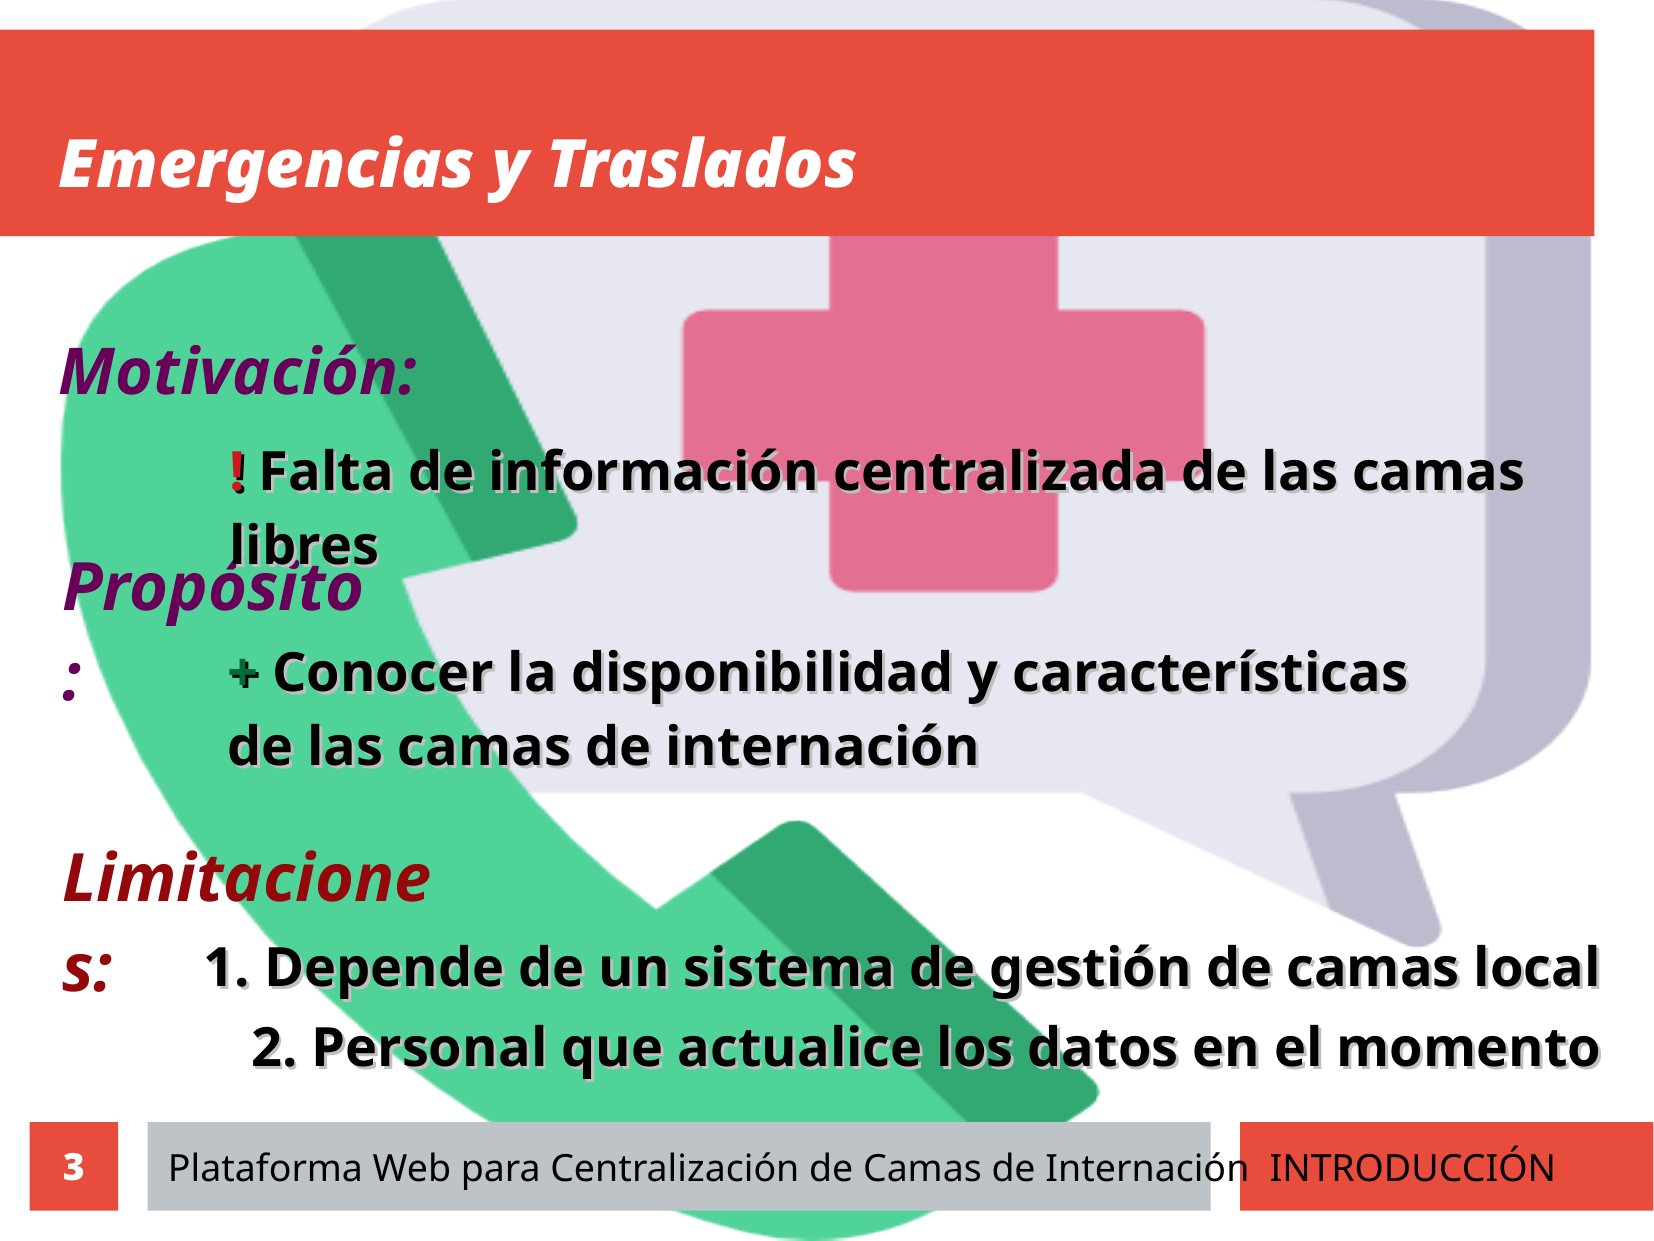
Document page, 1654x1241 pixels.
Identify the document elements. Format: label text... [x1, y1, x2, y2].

picture [0, 0, 1654, 1241]
text_box Plataforma Web para Centralización de Camas de Internación [153, 1133, 1138, 1196]
text_box 2. Personal que actualice los datos en el momento [236, 1000, 1448, 1084]
text_box INTRODUCCIÓN [1254, 1133, 1533, 1196]
list Motivación: [59, 324, 1182, 414]
text_box 1. Depende de un sistema de gestión de camas local [188, 921, 1438, 1005]
text_box Limitaciones: [47, 822, 468, 922]
text_box + Conocer la disponibilidad y características de las camas de internación [212, 625, 1482, 815]
text_box ! Falta de información centralizada de las camas libres [214, 425, 1571, 509]
title Emergencias y Traslados [59, 59, 1595, 207]
text_box Propósito: [47, 531, 387, 750]
